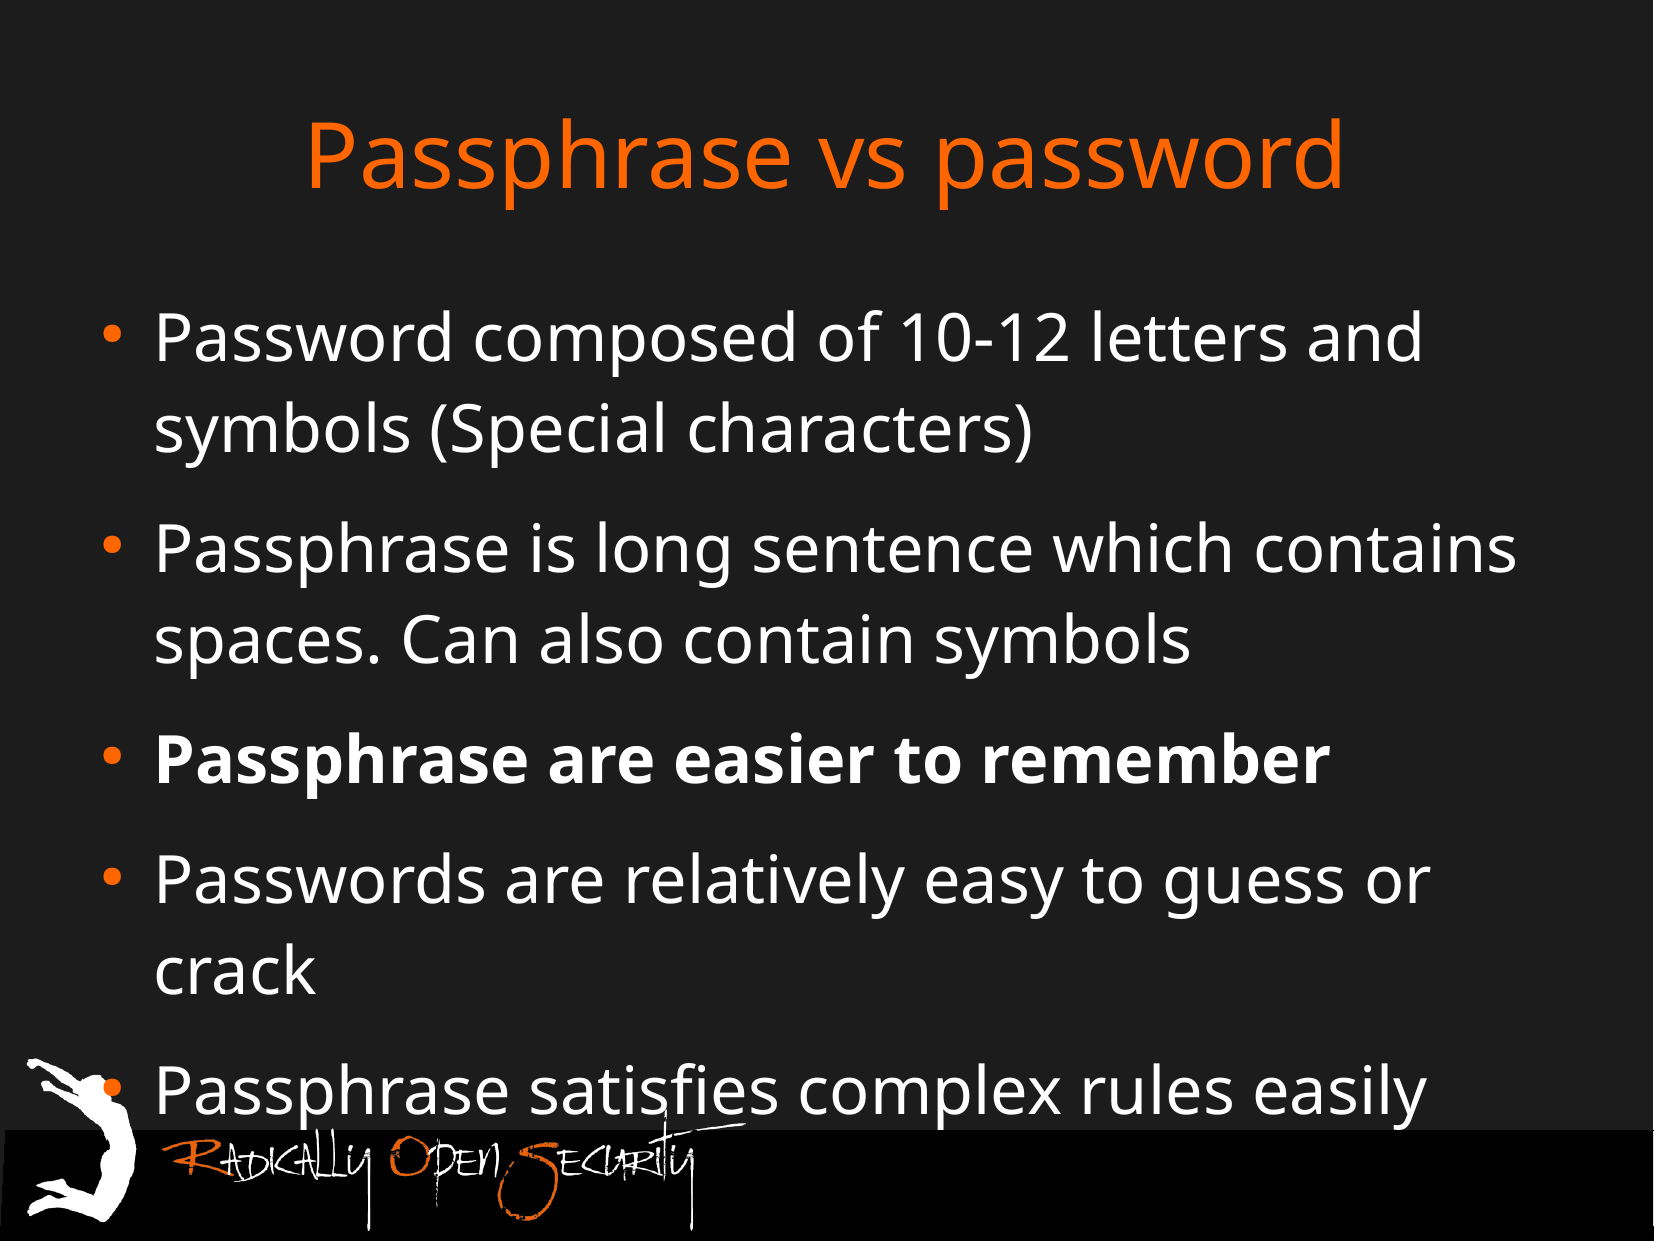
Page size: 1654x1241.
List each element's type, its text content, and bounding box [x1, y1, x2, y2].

list Password composed of 10-12 letters and symbols (Special characters) Passphrase is long sentence which contains spaces. Can also contain symbols Passphrase are easier to remember Passwords are relatively easy to guess or crack Passphrase satisfies complex rules easily [82, 290, 1571, 1109]
title Passphrase vs password [82, 49, 1571, 257]
picture [0, 1022, 778, 1241]
